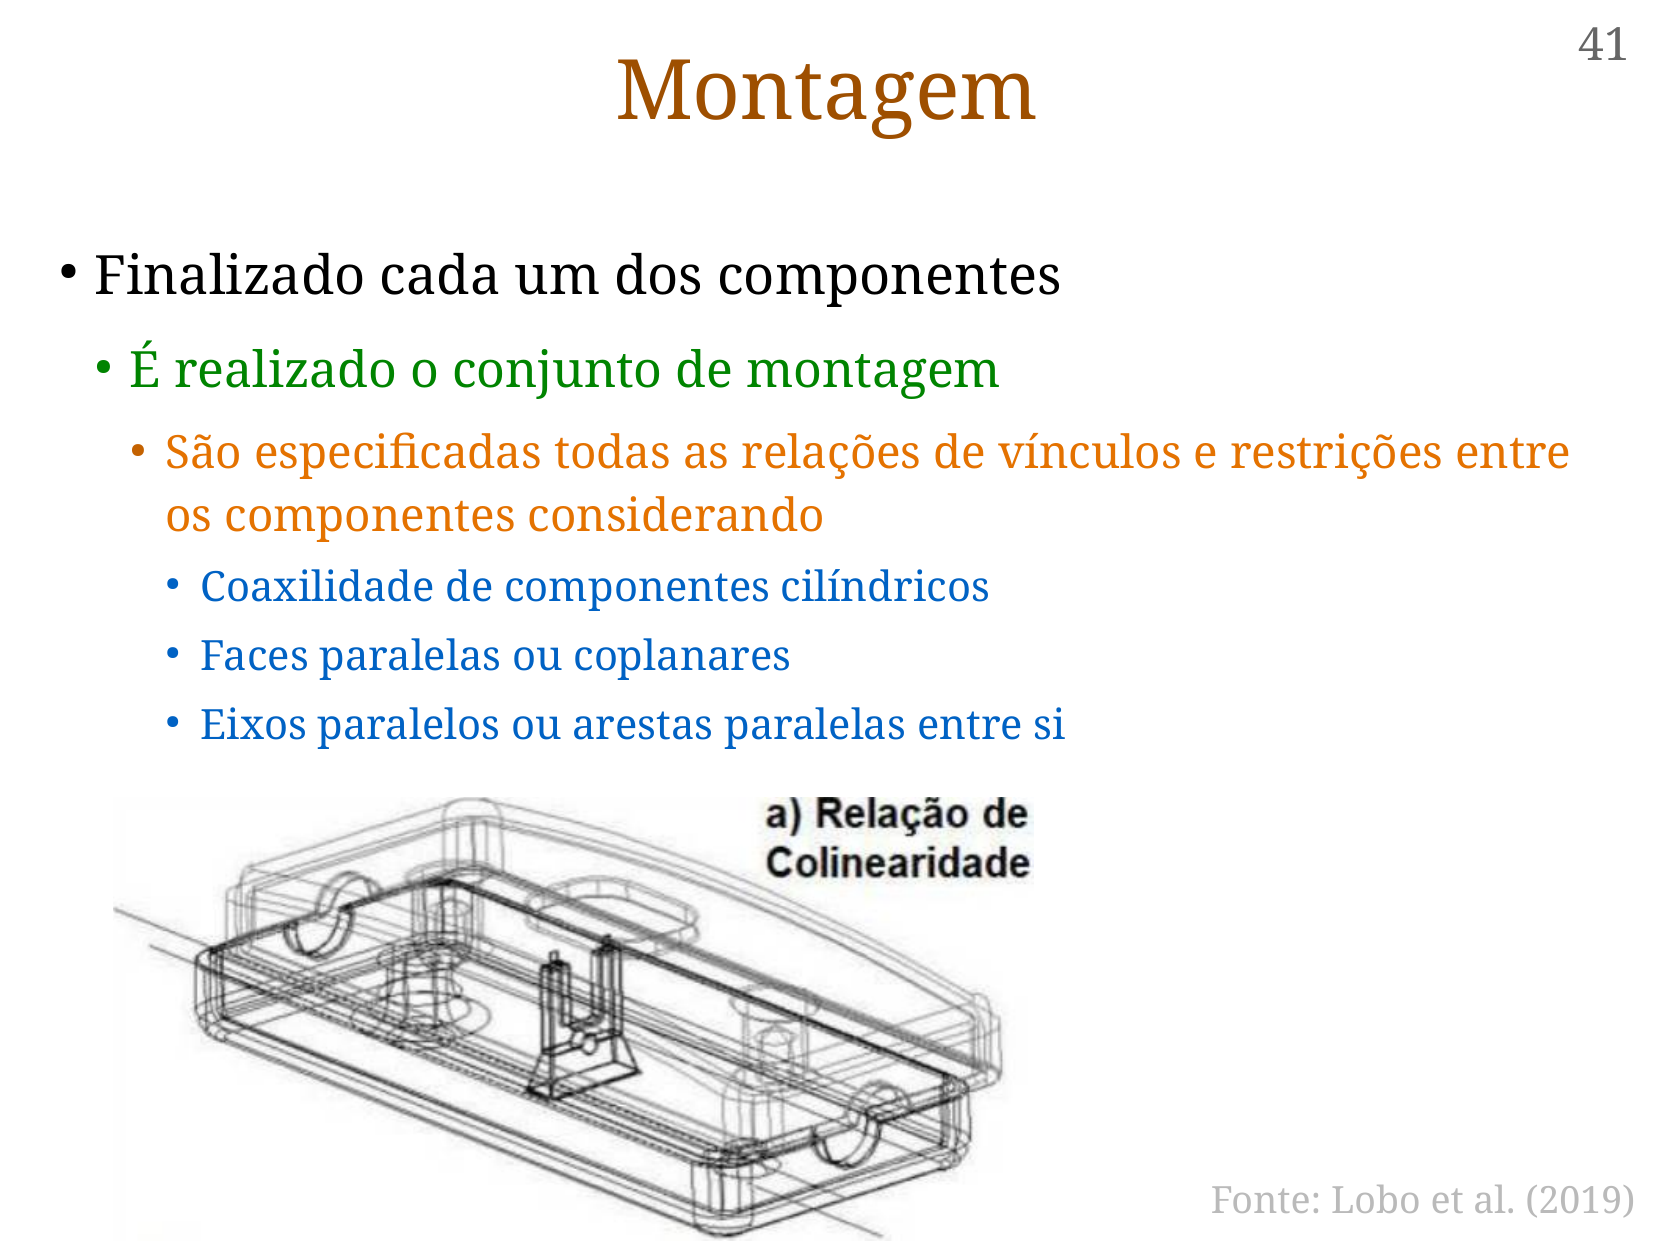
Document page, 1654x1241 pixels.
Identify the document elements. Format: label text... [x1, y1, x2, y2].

text_box Fonte: Lobo et al. (2019) [1195, 1166, 1651, 1233]
title Montagem [59, 29, 1595, 148]
picture [113, 797, 1034, 1241]
list Finalizado cada um dos componentes É realizado o conjunto de montagem São especificadas todas as relações de vínculos e restrições entre os componentes considerando Coaxilidade de componentes cilíndricos Faces paralelas ou coplanares Eixos paralelos ou arestas paralelas entre si [59, 236, 1595, 1211]
